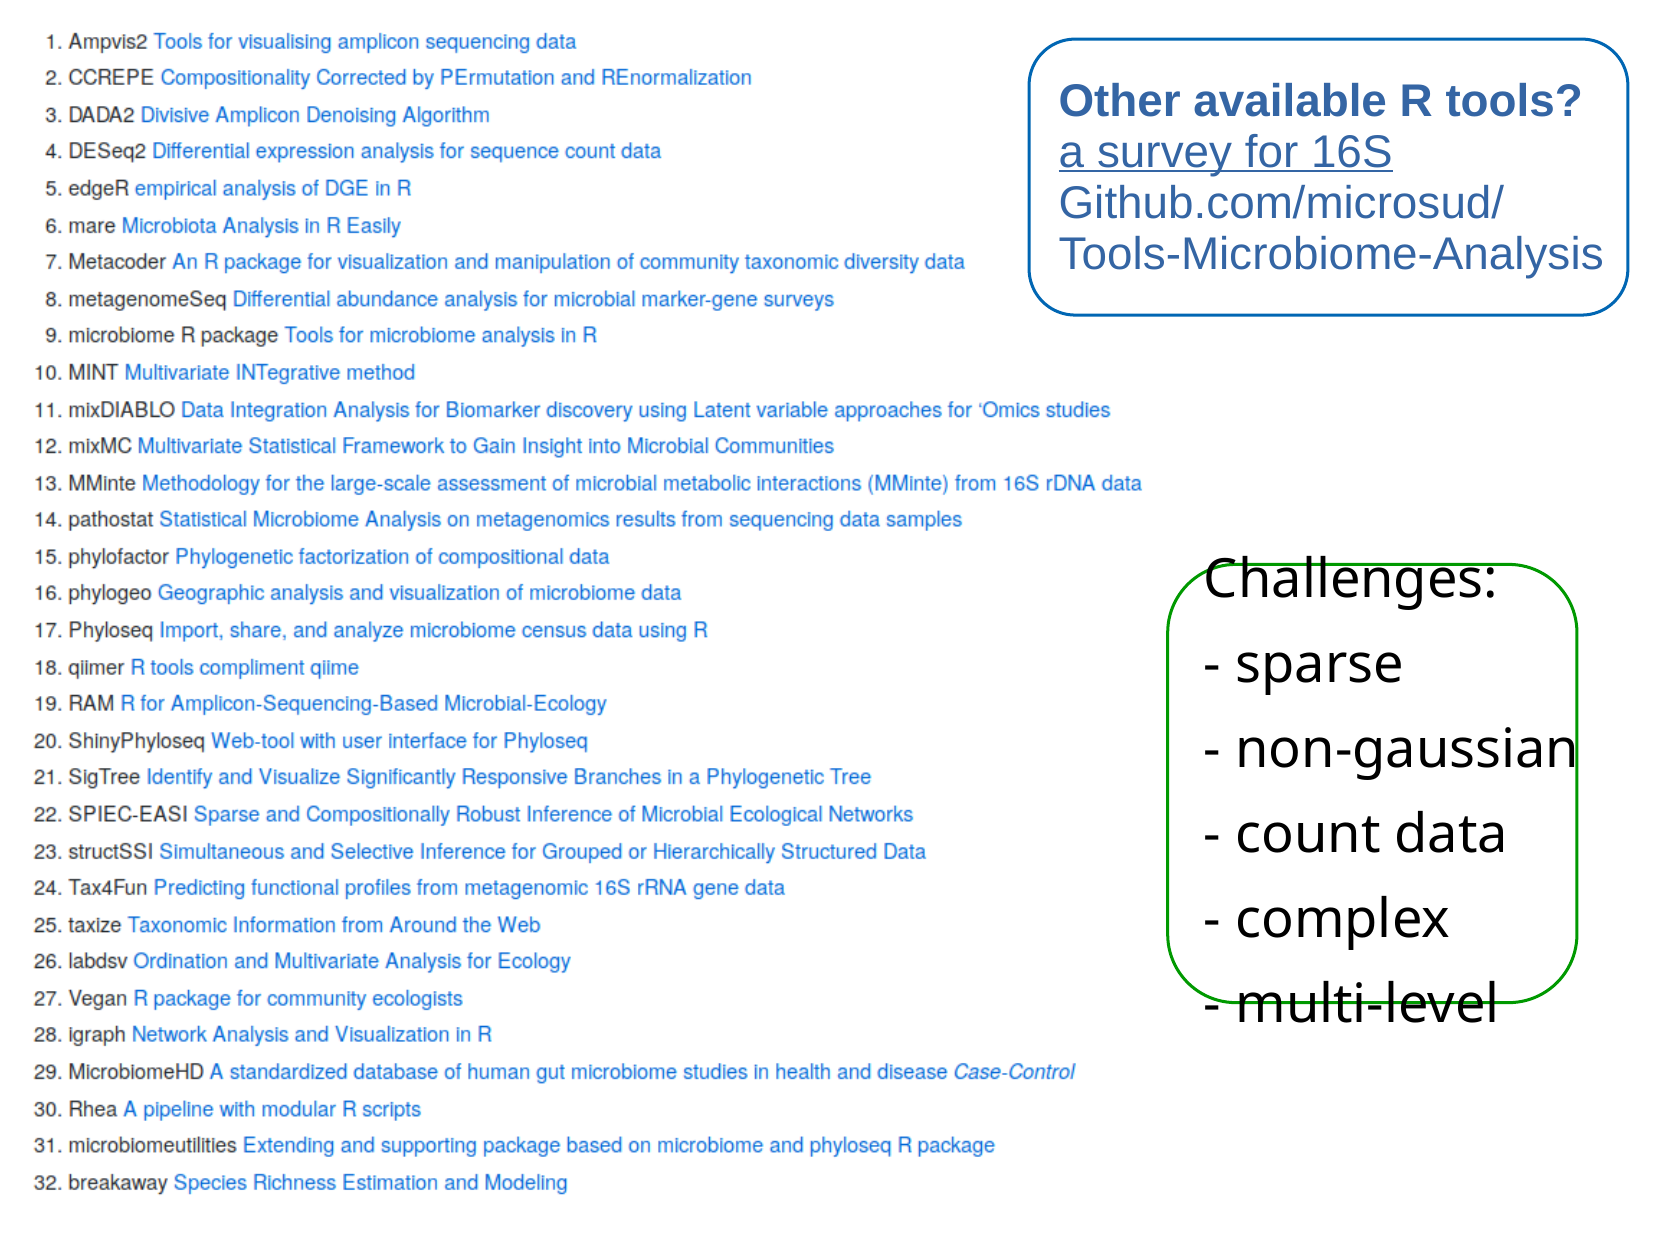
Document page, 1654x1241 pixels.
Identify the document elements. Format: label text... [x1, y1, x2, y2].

text_box Other available R tools? a survey for 16S Github.com/microsud/ Tools-Microbiome-Analysis [1029, 39, 1628, 316]
text_box Challenges: - sparse - non-gaussian - count data - complex - multi-level [1167, 564, 1577, 1003]
picture [7, 20, 1186, 1223]
